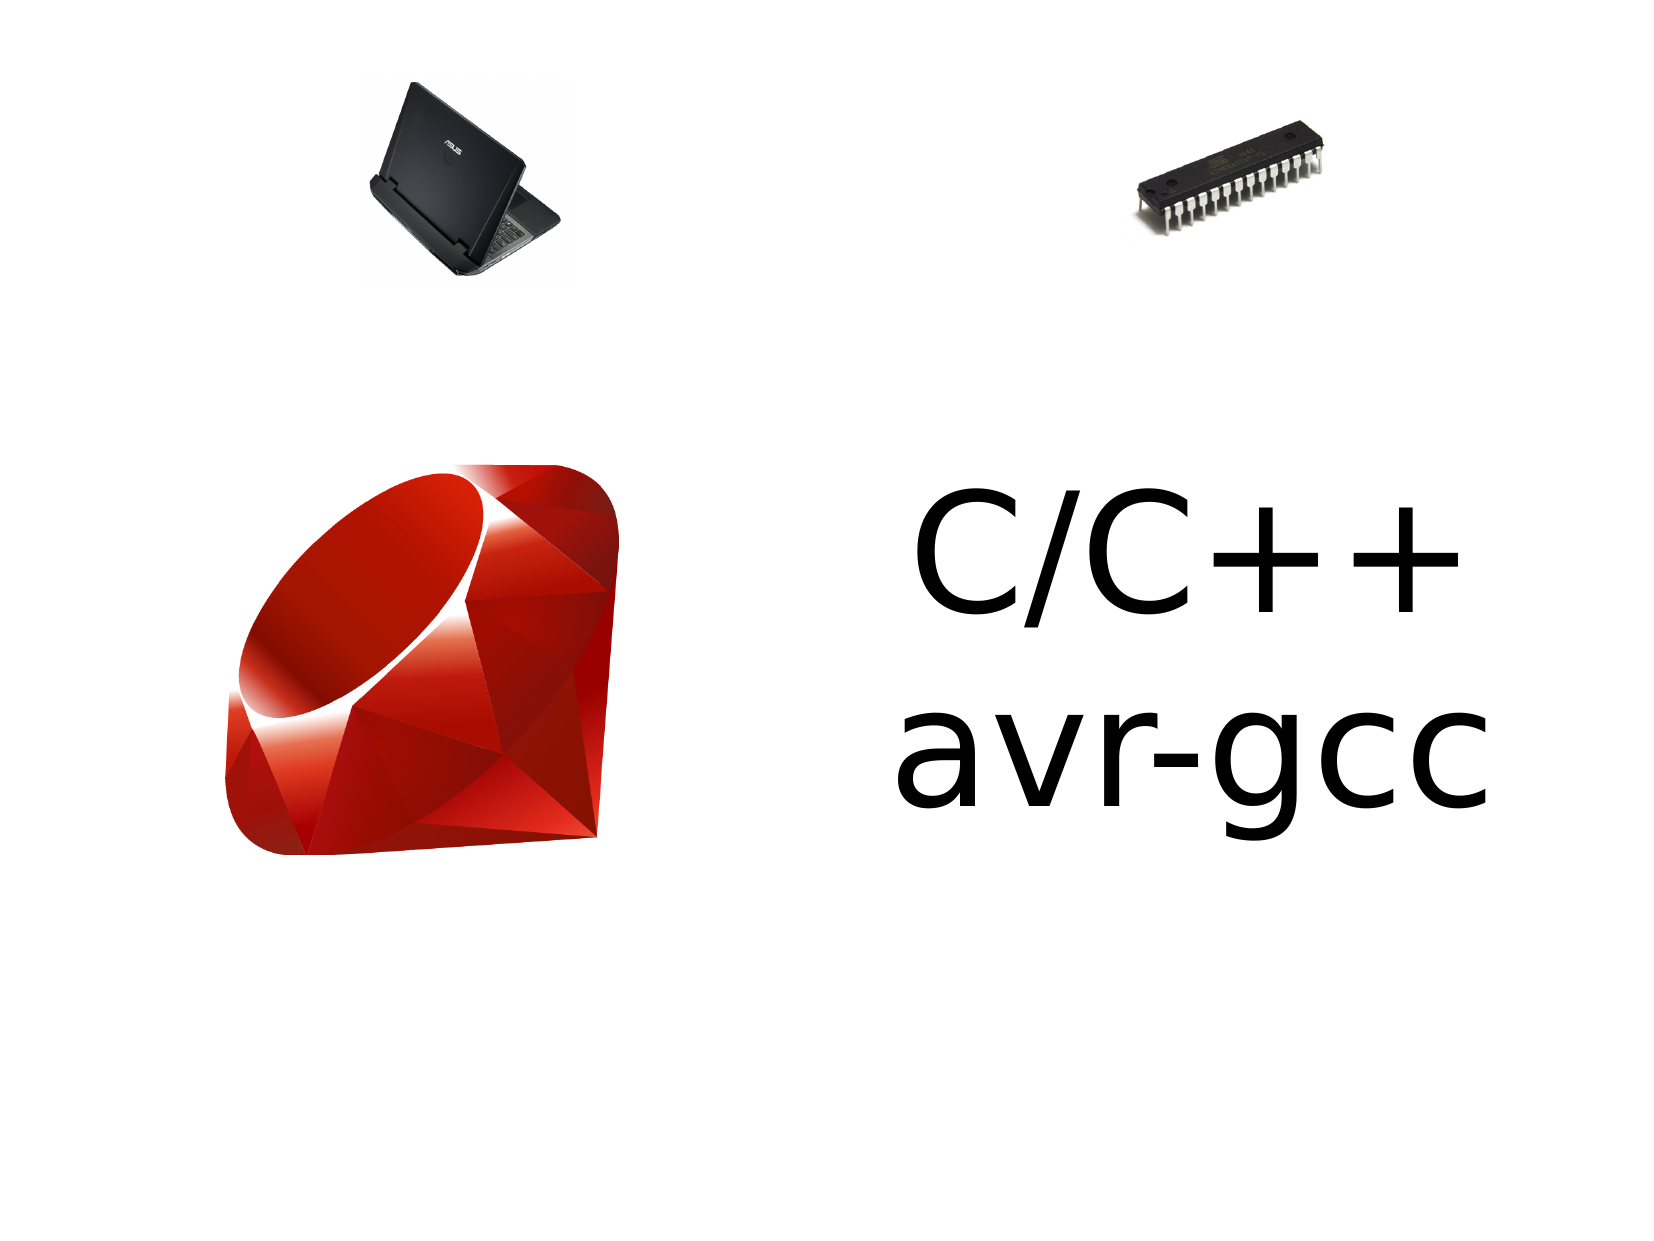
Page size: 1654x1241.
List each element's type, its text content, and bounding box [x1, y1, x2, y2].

text_box C/C++ avr-gcc [873, 450, 1654, 853]
picture [225, 464, 655, 856]
picture [1125, 98, 1334, 256]
picture [358, 74, 571, 287]
